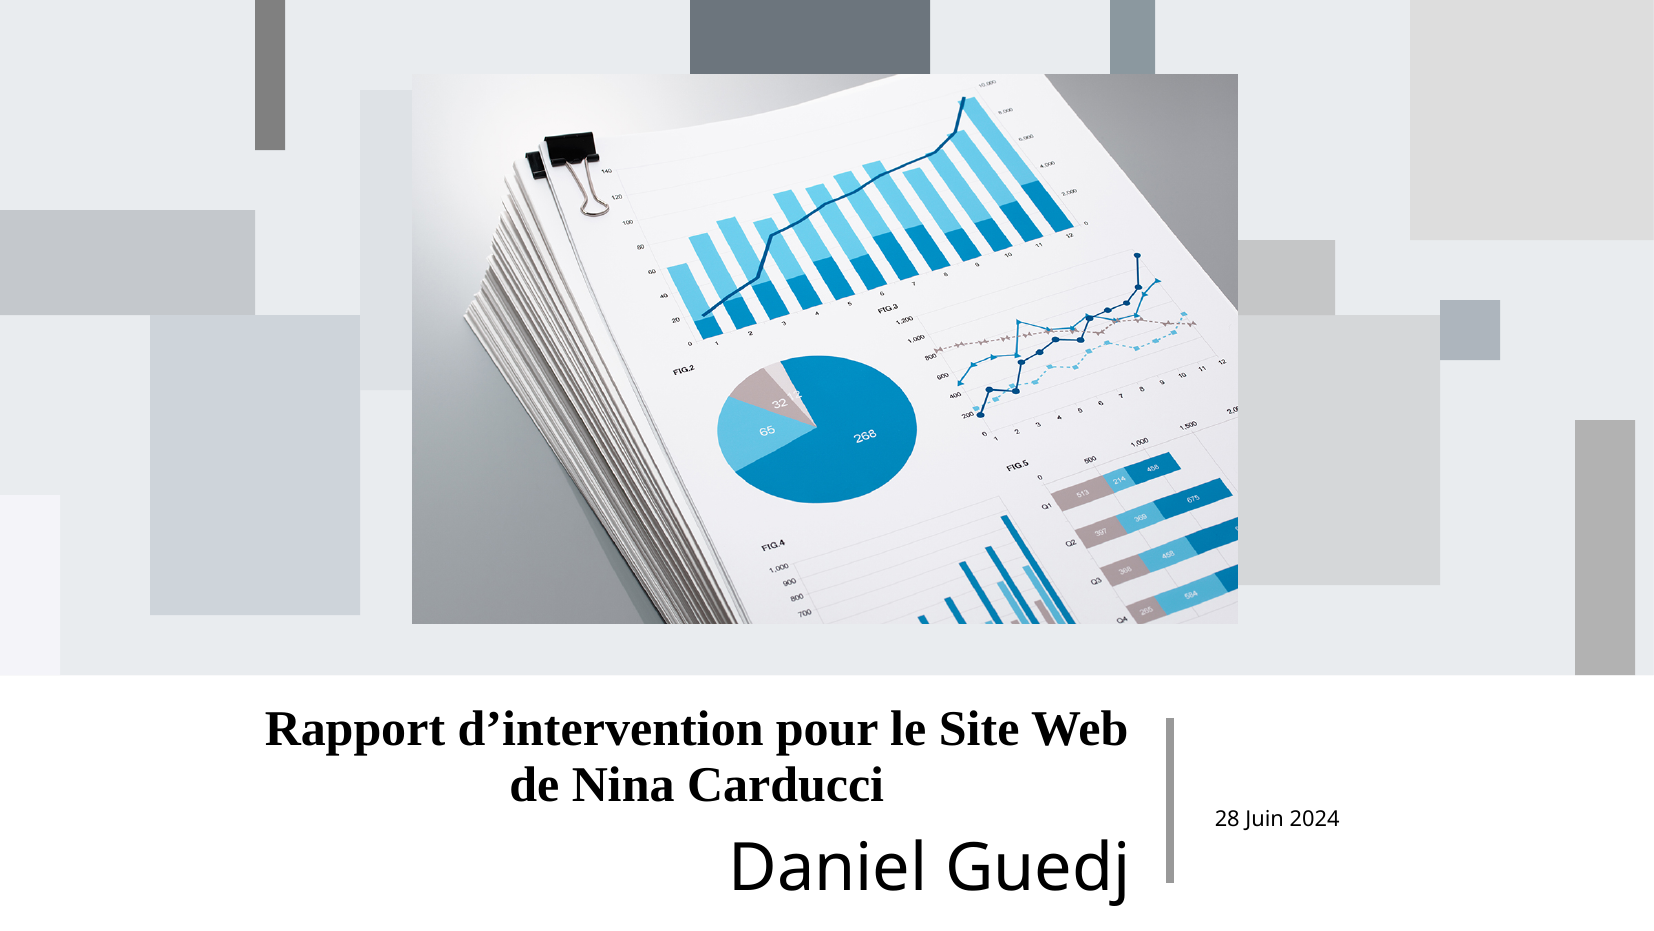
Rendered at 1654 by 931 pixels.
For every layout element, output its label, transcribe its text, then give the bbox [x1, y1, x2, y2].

picture [412, 74, 1238, 624]
subtitle Daniel Guedj [262, 819, 1132, 911]
title Rapport d’intervention pour le Site Web de Nina Carducci [262, 694, 1132, 819]
text_box 28 Juin 2024 [1200, 759, 1591, 841]
